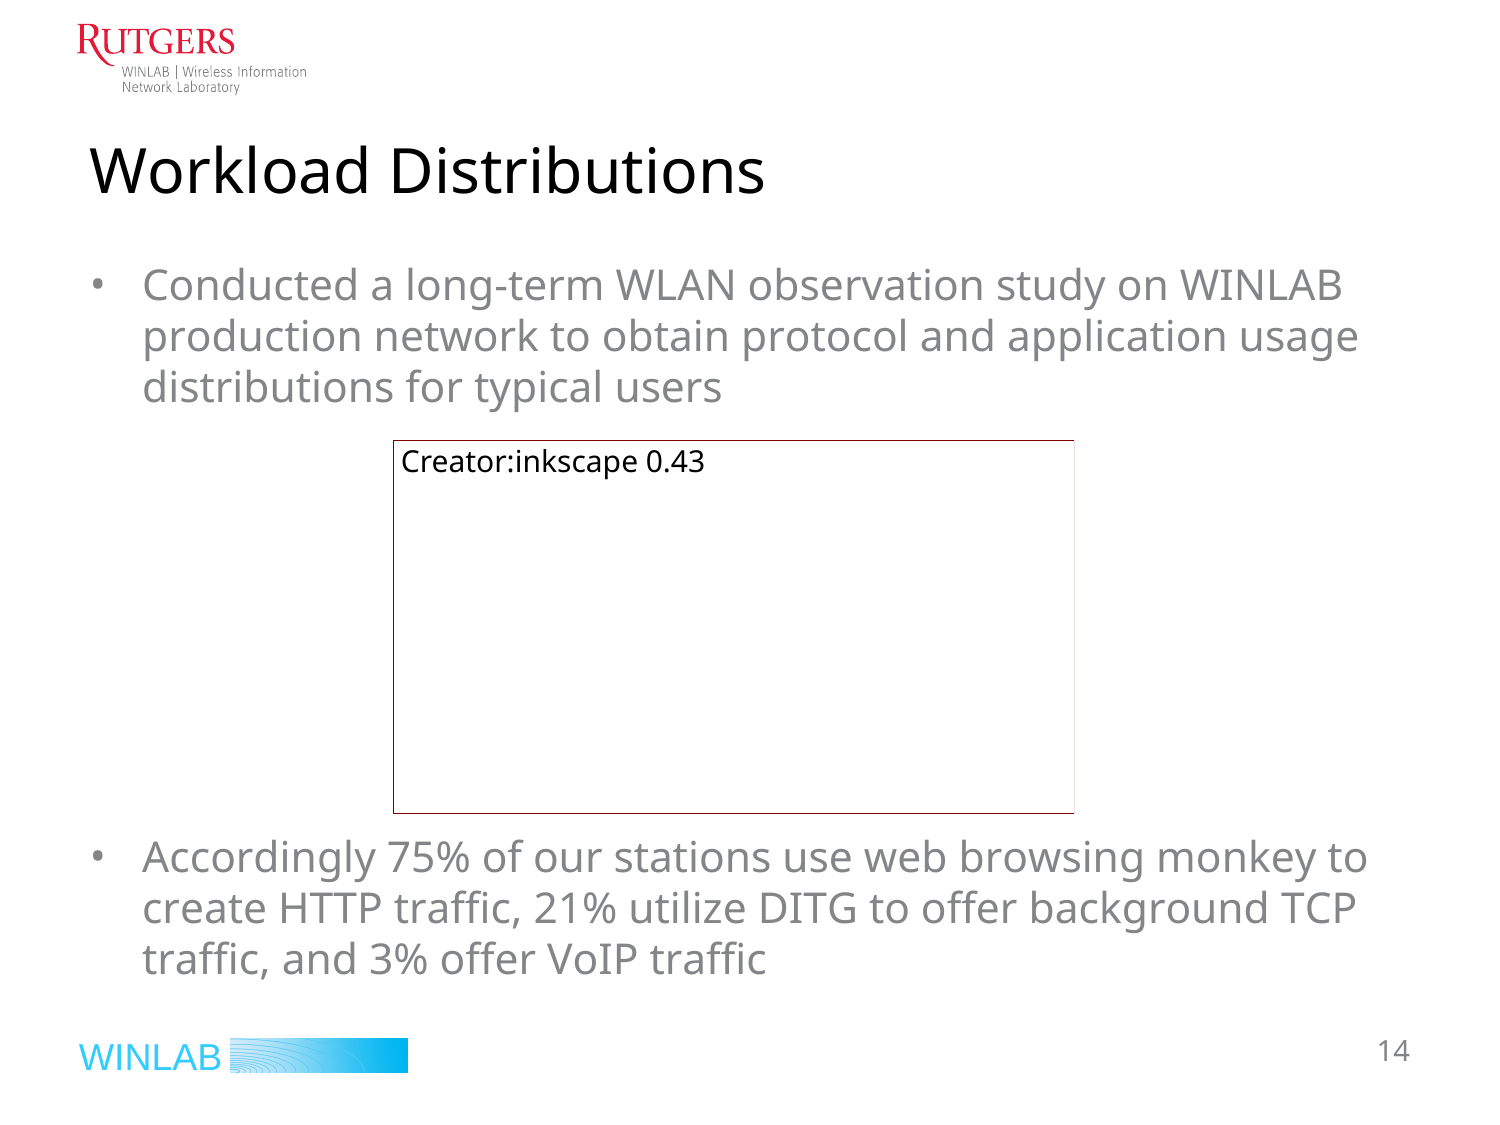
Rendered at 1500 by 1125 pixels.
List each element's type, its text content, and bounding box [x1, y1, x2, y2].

list Conducted a long-term WLAN observation study on WINLAB production network to obtain protocol and application usage distributions for typical users Accordingly 75% of our stations use web browsing monkey to create HTTP traffic, 21% utilize DITG to offer background TCP traffic, and 3% offer VoIP traffic [75, 249, 1463, 993]
picture [391, 438, 1075, 814]
title Workload Distributions [75, 99, 1426, 238]
picture [230, 1038, 383, 1073]
